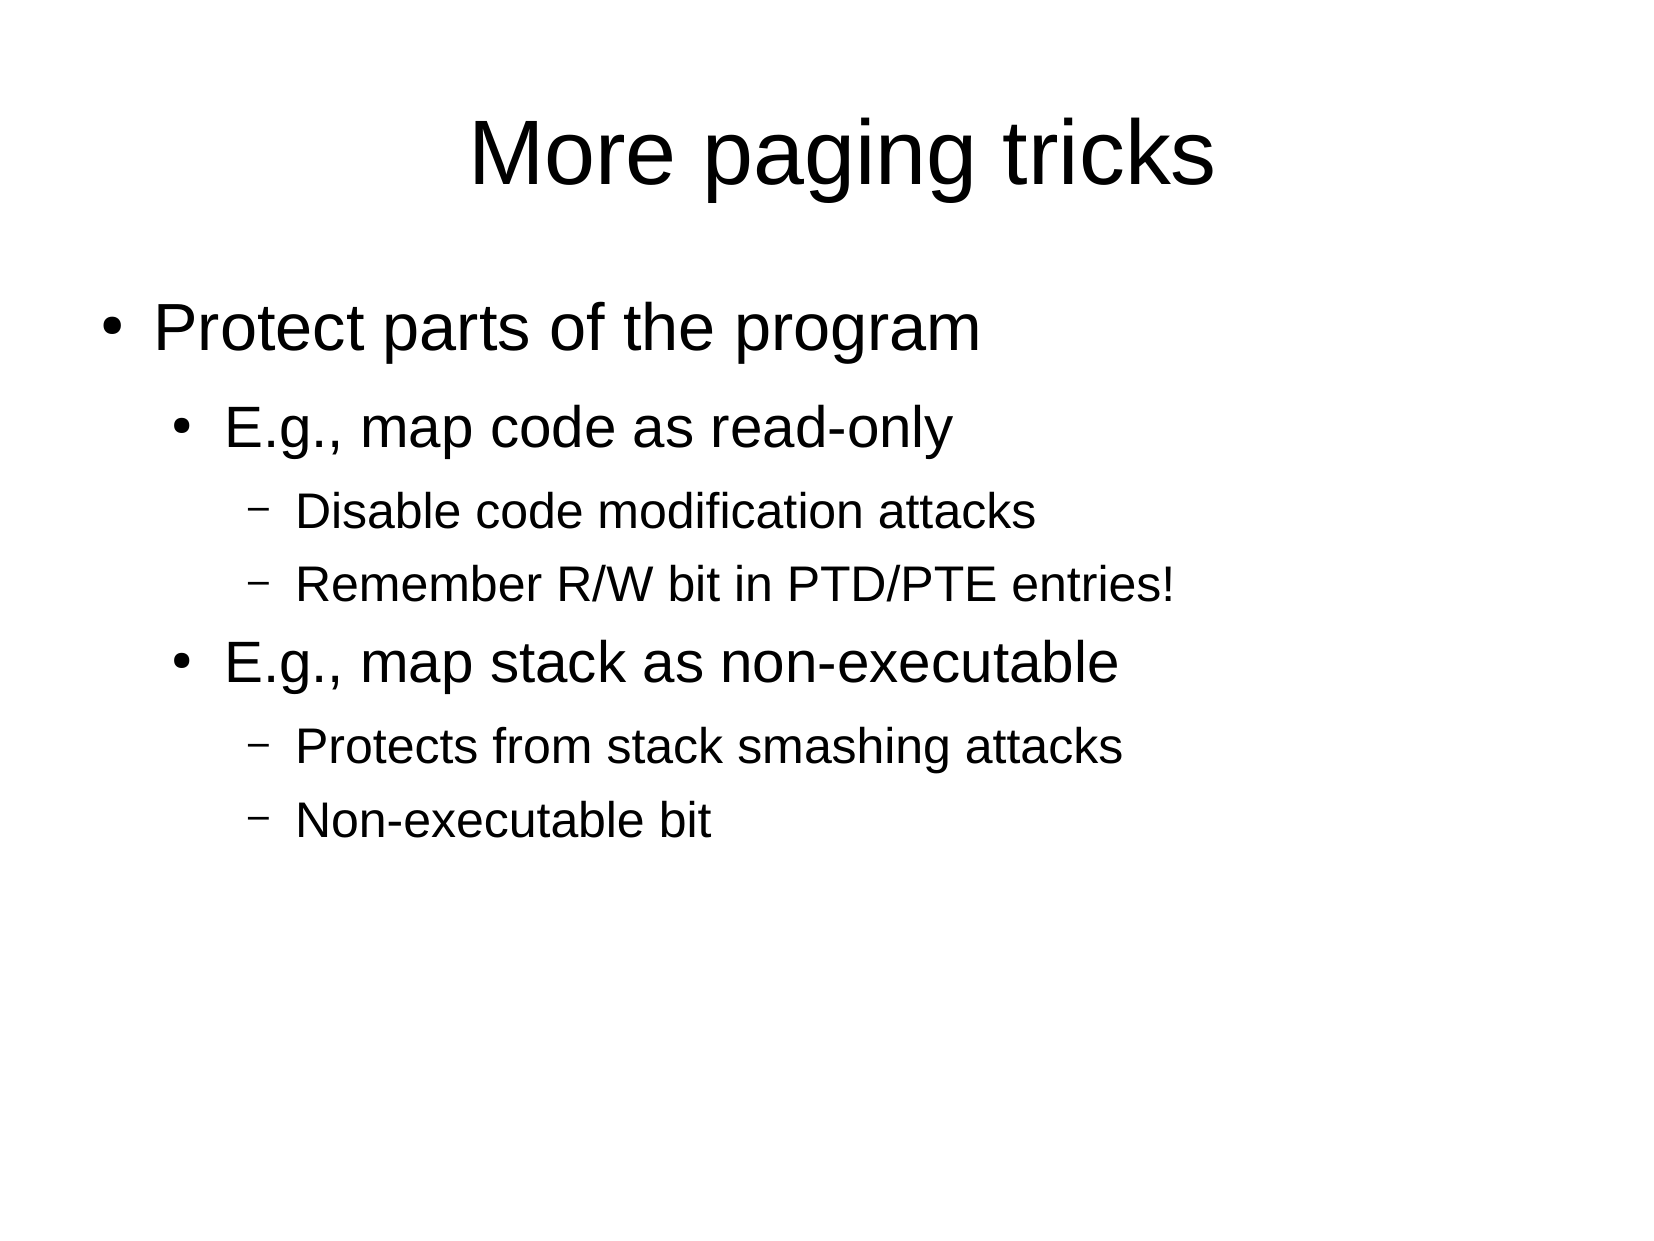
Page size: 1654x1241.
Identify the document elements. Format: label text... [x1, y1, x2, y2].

list Protect parts of the program E.g., map code as read-only Disable code modification attacks Remember R/W bit in PTD/PTE entries! E.g., map stack as non-executable Protects from stack smashing attacks Non-executable bit [82, 290, 1571, 1163]
title More paging tricks [82, 49, 1571, 257]
